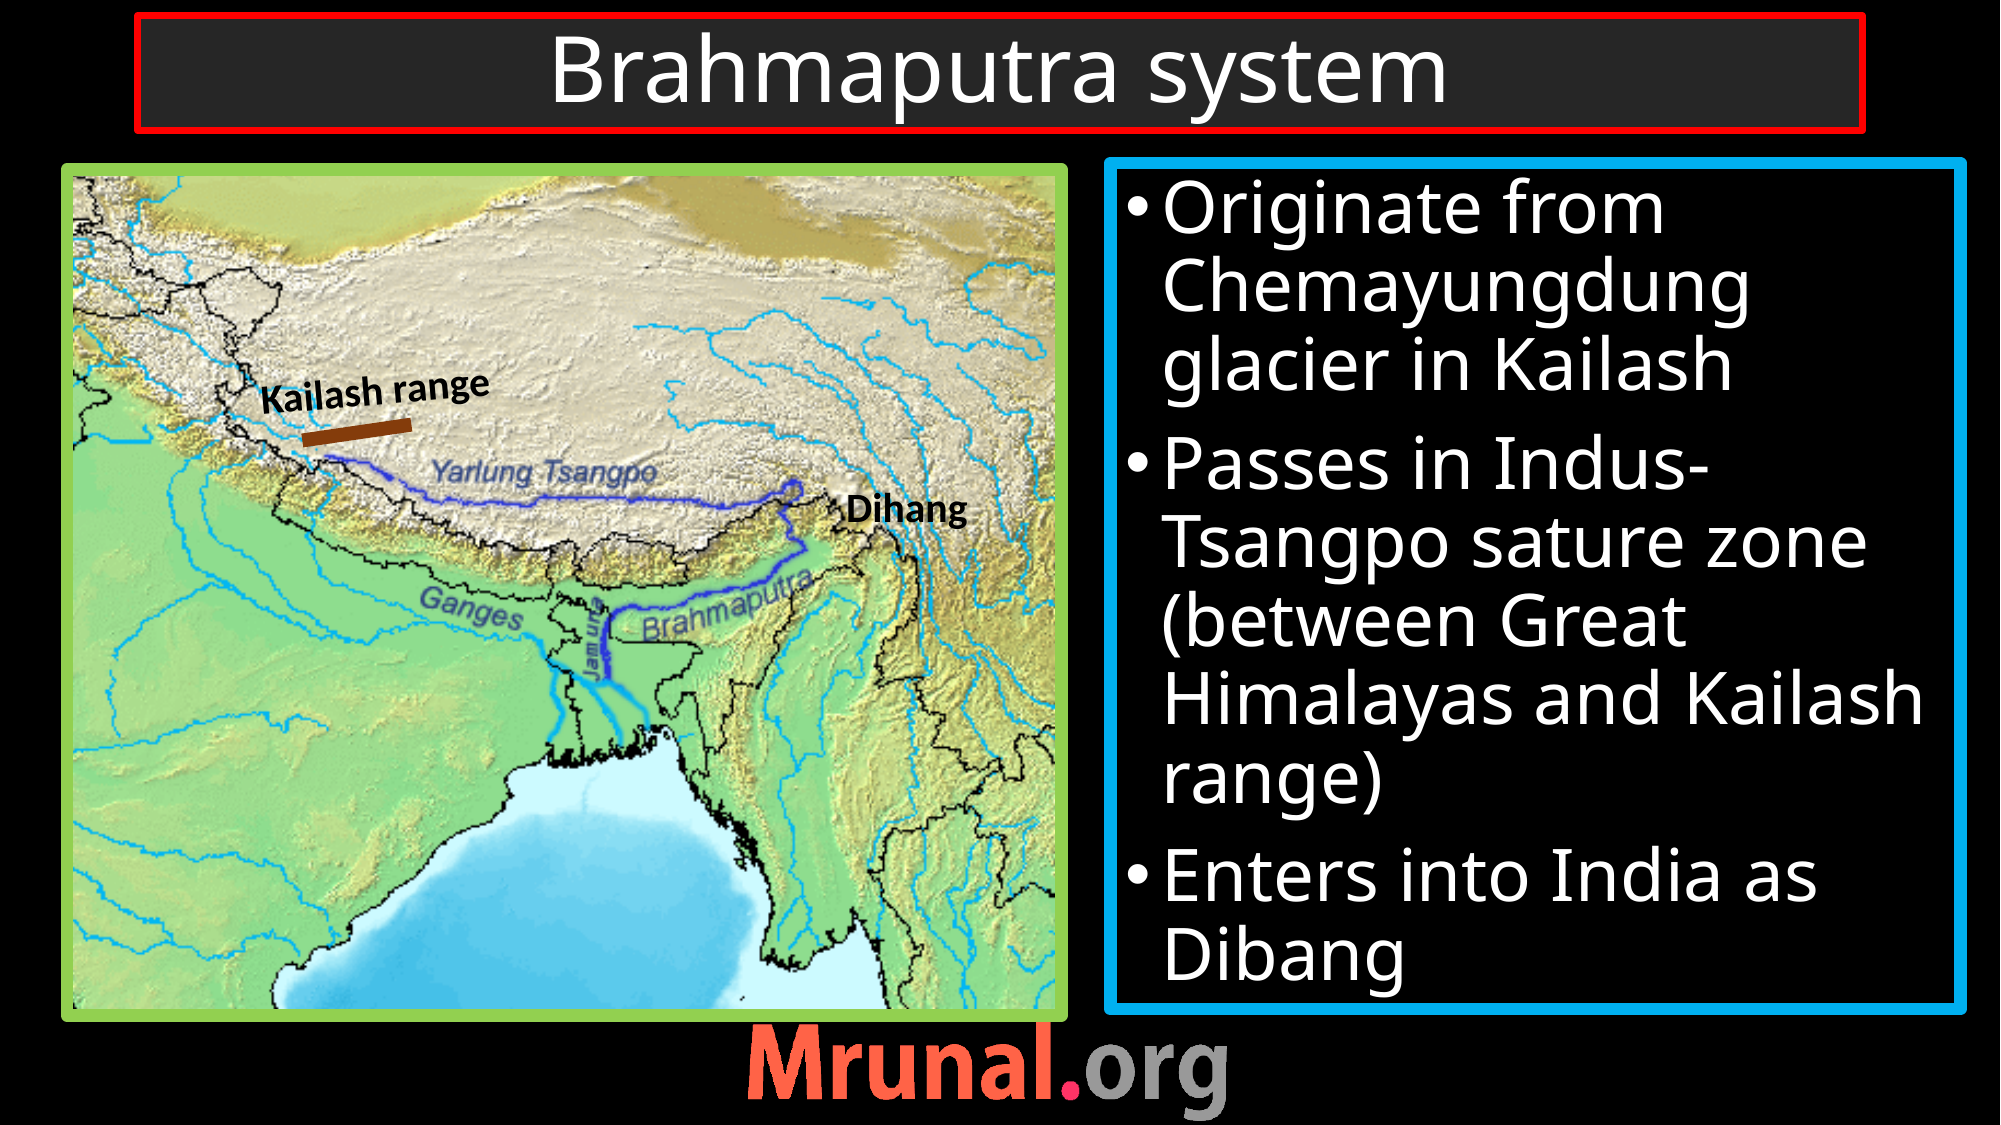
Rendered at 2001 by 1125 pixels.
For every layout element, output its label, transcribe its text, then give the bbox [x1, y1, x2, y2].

text_box [301, 418, 413, 448]
picture [73, 175, 1056, 1010]
list Originate from Chemayungdung glacier in Kailash Passes in Indus-Tsangpo sature zone (between Great Himalayas and Kailash range) Enters into India as Dibang [1110, 163, 1961, 1010]
title Brahmaputra system [137, 15, 1863, 131]
text_box Kailash range [243, 343, 525, 432]
picture [741, 1005, 1230, 1125]
text_box Dihang [831, 472, 1000, 538]
